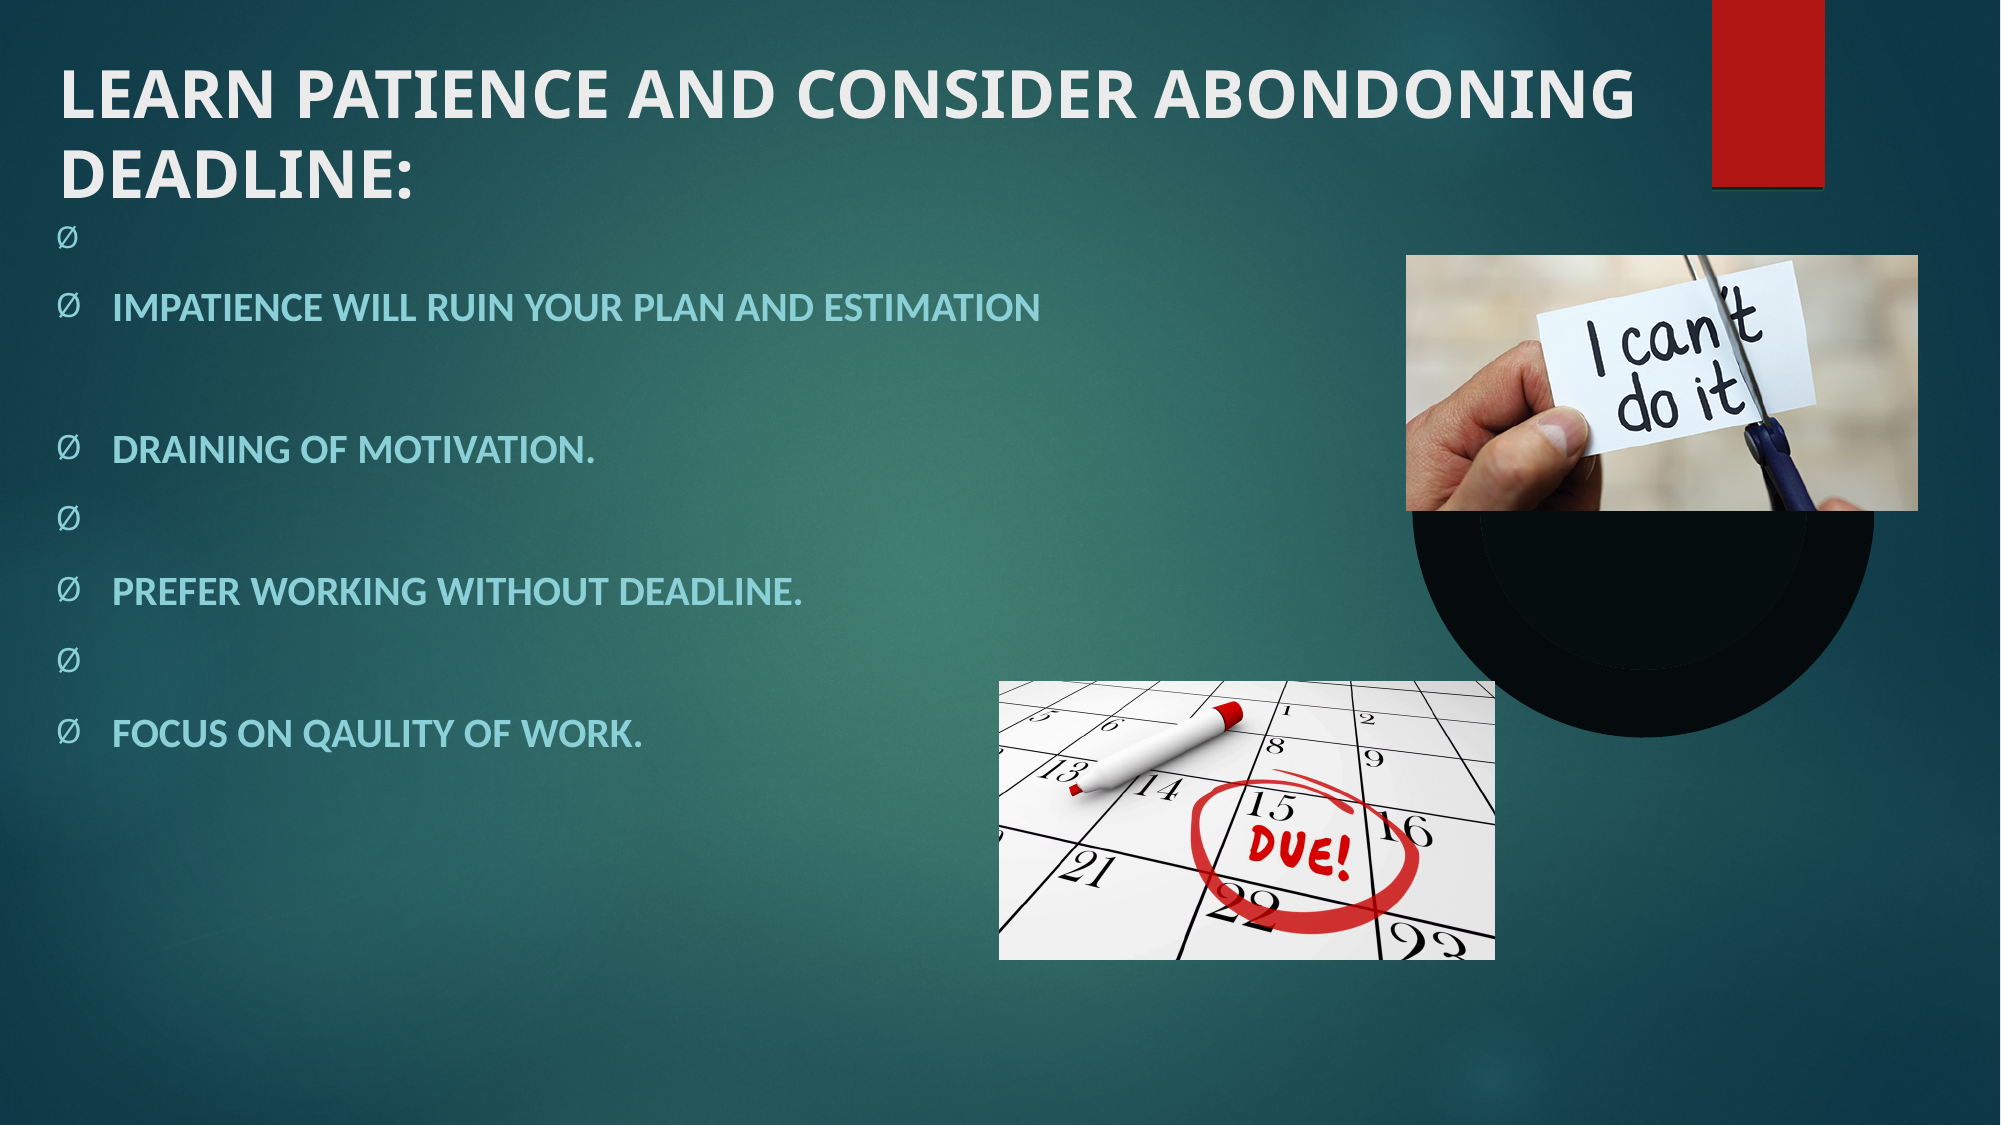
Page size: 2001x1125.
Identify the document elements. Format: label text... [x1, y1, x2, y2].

title LEARN PATIENCE AND CONSIDER ABONDONING DEADLINE: [43, 44, 1831, 207]
subtitle IMPATIENCE WILL RUIN YOUR PLAN AND ESTIMATION DRAINING OF MOTIVATION. PREFER WORKING WITHOUT DEADLINE. FOCUS ON QAULITY OF WORK. [40, 206, 1810, 870]
picture [1406, 255, 1918, 511]
picture [999, 681, 1495, 960]
